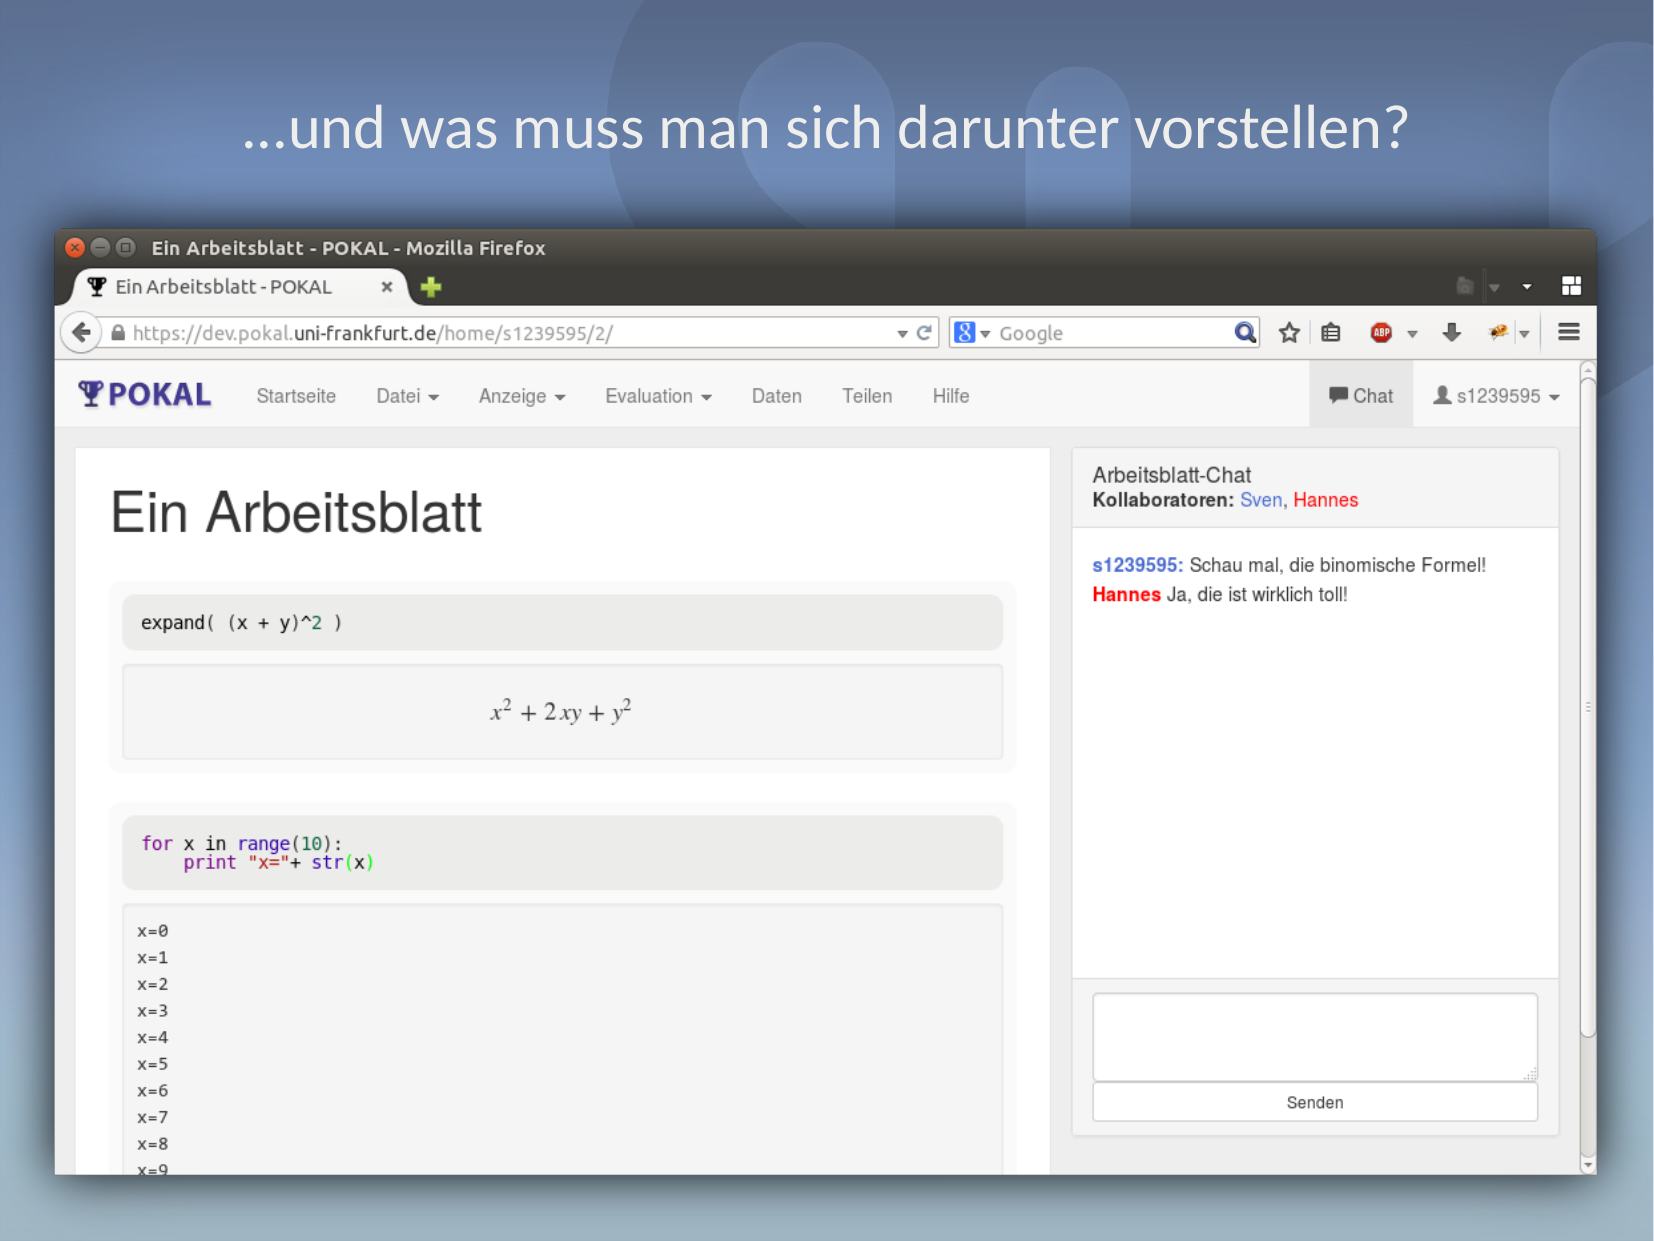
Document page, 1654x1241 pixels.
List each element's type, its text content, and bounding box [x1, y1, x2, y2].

picture [0, 0, 1654, 1241]
text_box ...und was muss man sich darunter vorstellen? [226, 94, 1428, 173]
